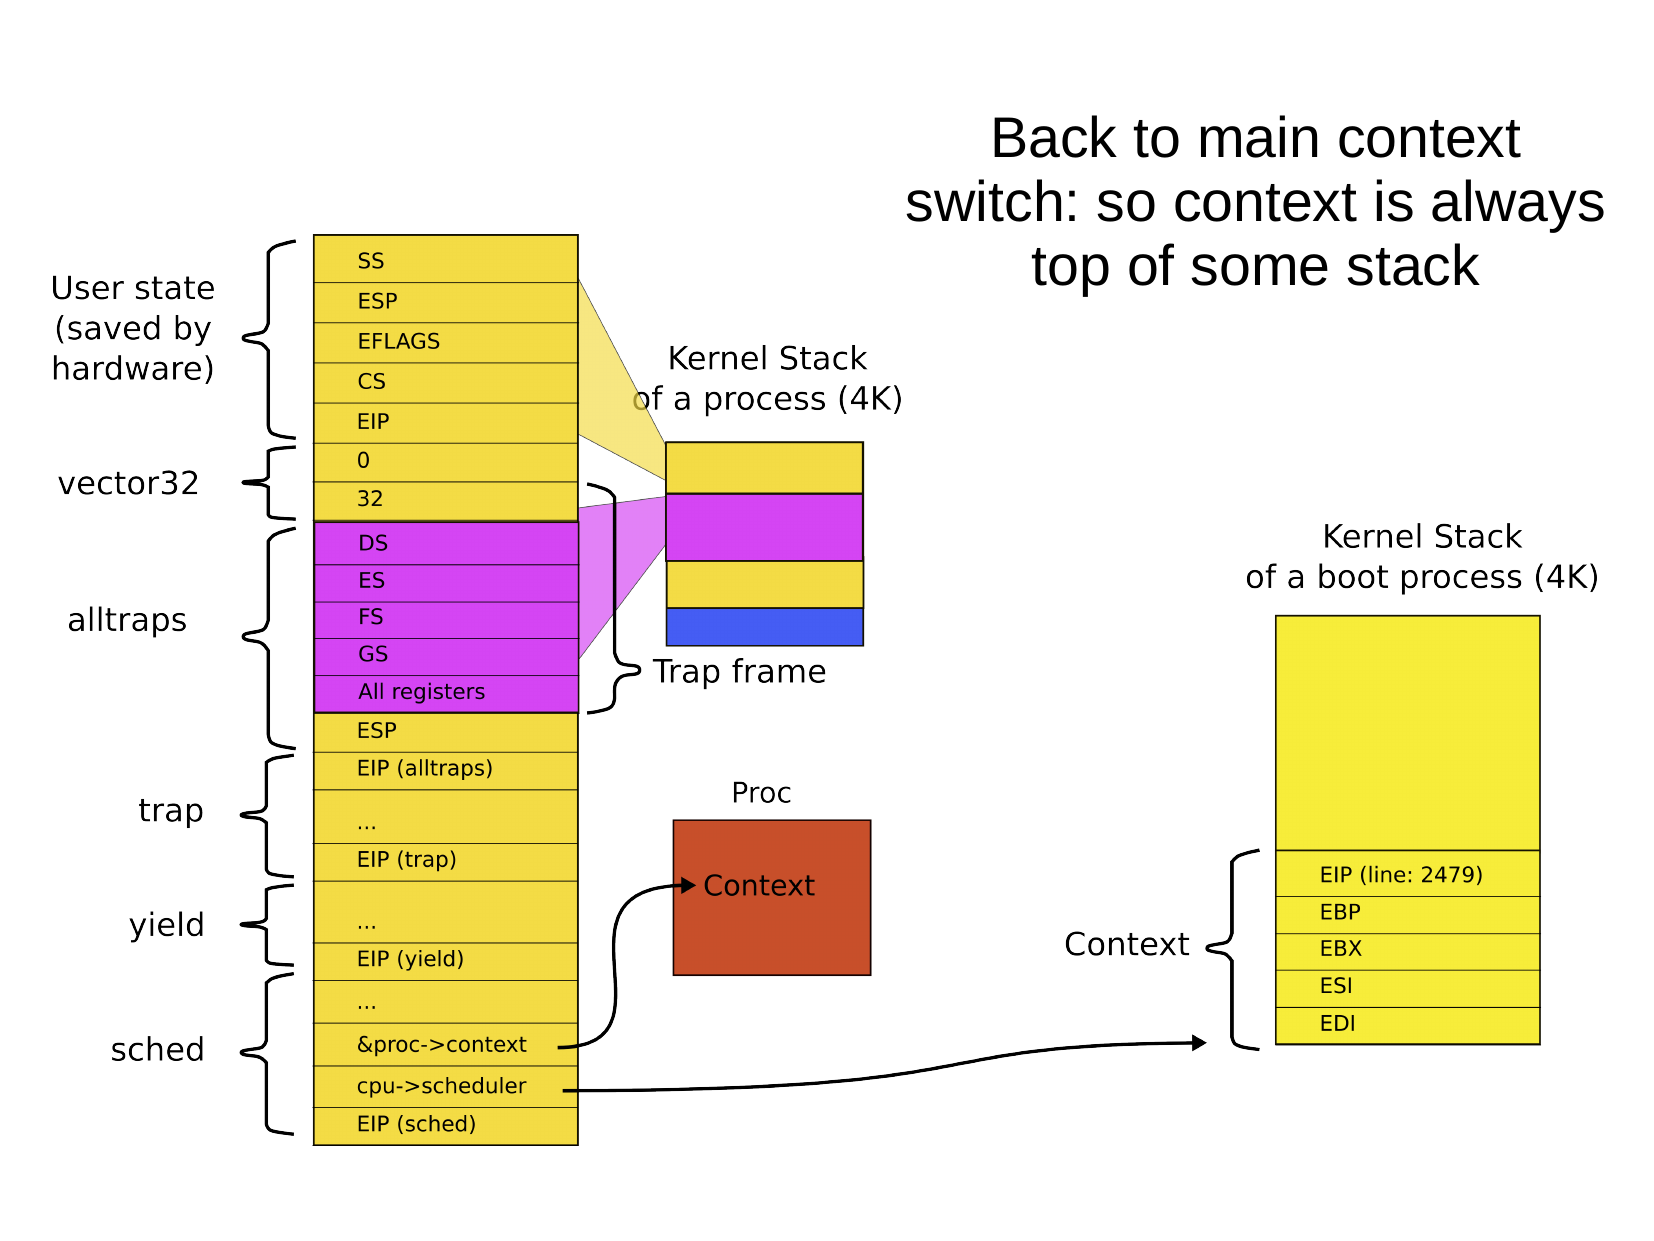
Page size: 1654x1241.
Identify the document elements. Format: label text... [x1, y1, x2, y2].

picture [53, 234, 1597, 1146]
list Back to main context switch: so context is always top of some stack [900, 105, 1613, 301]
